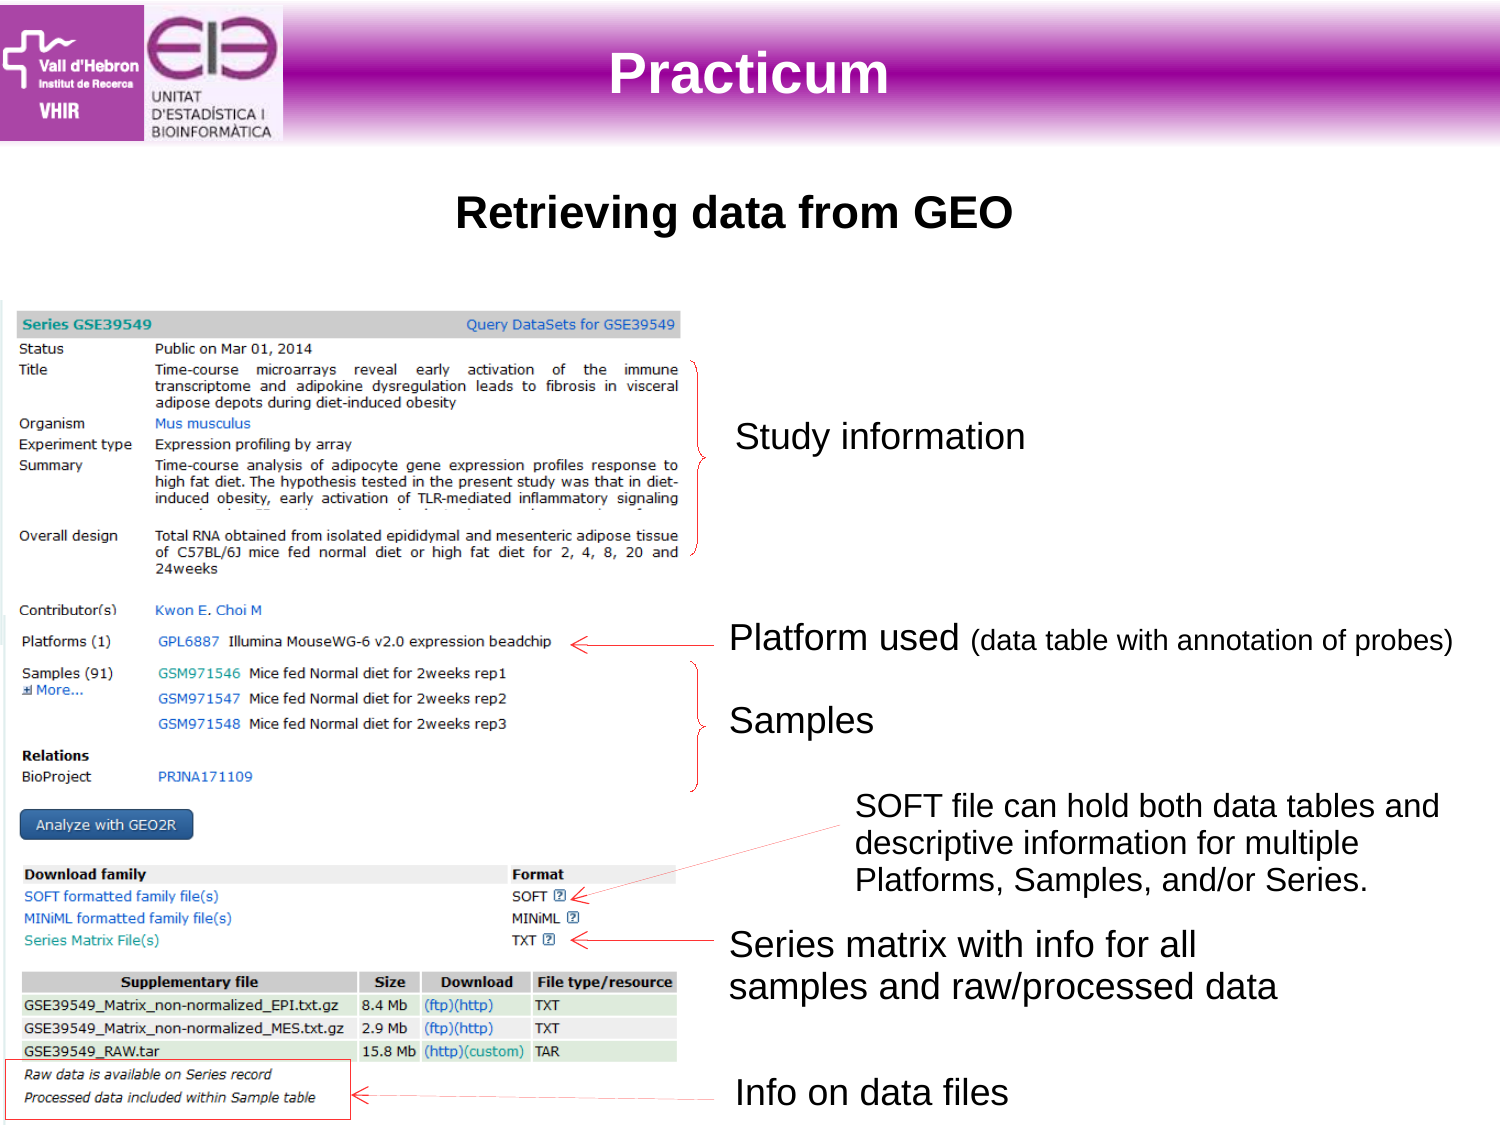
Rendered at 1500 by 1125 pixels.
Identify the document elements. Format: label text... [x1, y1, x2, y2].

text_box Practicum [0, 0, 1500, 148]
text_box Info on data files [720, 1063, 1051, 1121]
picture [0, 300, 691, 1125]
text_box Retrieving data from GEO [390, 179, 1081, 286]
text_box SOFT file can hold both data tables and descriptive information for multiple Platforms, Samples, and/or Series. [840, 779, 1500, 1006]
text_box Samples [714, 691, 1045, 749]
picture [6, 1060, 350, 1119]
text_box Study information [720, 408, 1051, 465]
text_box Platform used (data table with annotation of probes) [714, 608, 1500, 750]
text_box Series matrix with info for all samples and raw/processed data [714, 916, 1351, 1058]
picture [0, 5, 284, 141]
